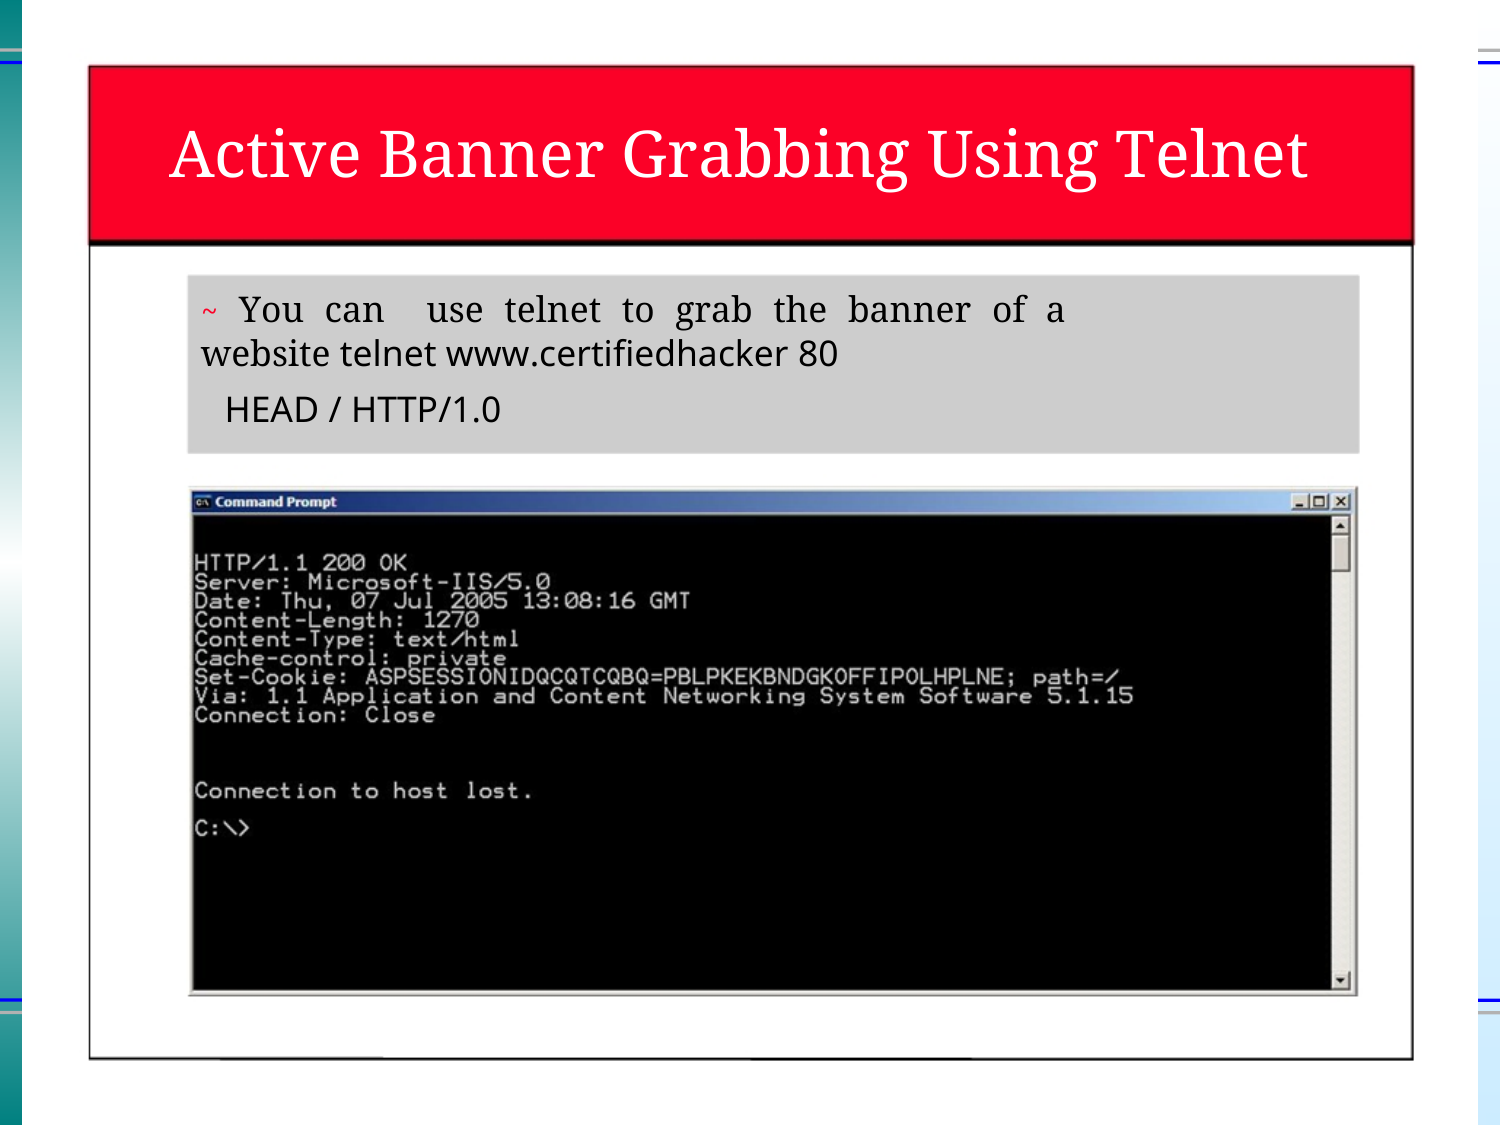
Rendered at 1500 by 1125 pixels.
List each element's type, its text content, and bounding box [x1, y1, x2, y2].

picture [22, 0, 1500, 1125]
text_box HEAD / HTTP/1.0 [224, 385, 526, 438]
text_box ~ You can use telnet to grab the banner of a website telnet www.certifiedhacker 80 [200, 277, 1082, 382]
text_box Active Banner Grabbing Using Telnet [169, 116, 1341, 199]
